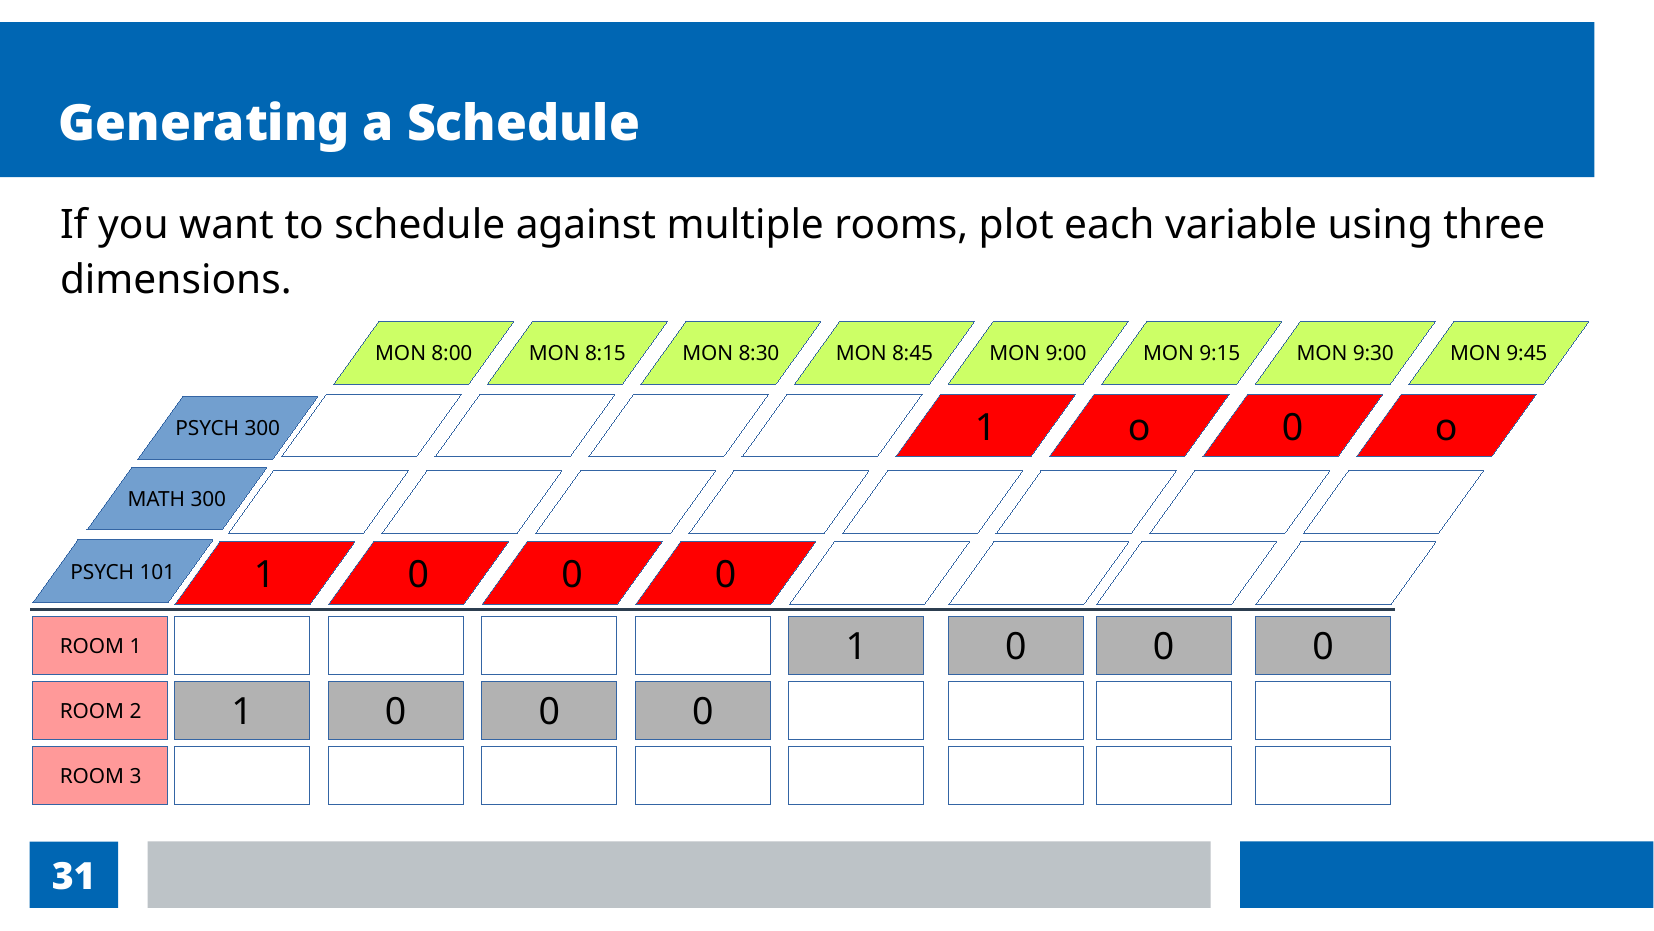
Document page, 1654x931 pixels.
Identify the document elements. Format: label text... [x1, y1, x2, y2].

text_box o [1049, 394, 1230, 457]
text_box 0 [1255, 616, 1391, 675]
text_box ROOM 3 [32, 746, 168, 805]
title Generating a Schedule [59, 44, 1595, 156]
text_box MON 8:45 [794, 321, 975, 385]
text_box 0 [481, 681, 617, 740]
text_box MON 9:00 [948, 321, 1129, 385]
text_box MON 8:15 [487, 321, 668, 385]
text_box 0 [328, 681, 464, 740]
text_box ROOM 1 [32, 616, 168, 675]
text_box o [1356, 394, 1537, 457]
text_box 0 [1202, 394, 1383, 457]
text_box 0 [635, 541, 816, 605]
text_box 0 [482, 541, 663, 605]
text_box 0 [328, 541, 509, 605]
text_box MON 9:15 [1101, 321, 1282, 385]
text_box MON 9:45 [1408, 321, 1589, 385]
text_box 1 [174, 681, 310, 740]
text_box 1 [895, 394, 1076, 457]
text_box PSYCH 300 [137, 396, 318, 460]
text_box 1 [174, 541, 355, 605]
text_box ROOM 2 [32, 681, 168, 740]
text_box 0 [1096, 616, 1232, 675]
list If you want to schedule against multiple rooms, plot each variable using three dimensions. [60, 195, 1566, 327]
text_box MON 8:00 [333, 321, 514, 385]
text_box 0 [948, 616, 1084, 675]
text_box 0 [635, 681, 771, 740]
text_box 1 [788, 616, 924, 675]
text_box PSYCH 101 [32, 539, 213, 603]
text_box MATH 300 [86, 467, 267, 530]
text_box MON 8:30 [640, 321, 821, 385]
text_box MON 9:30 [1255, 321, 1436, 385]
